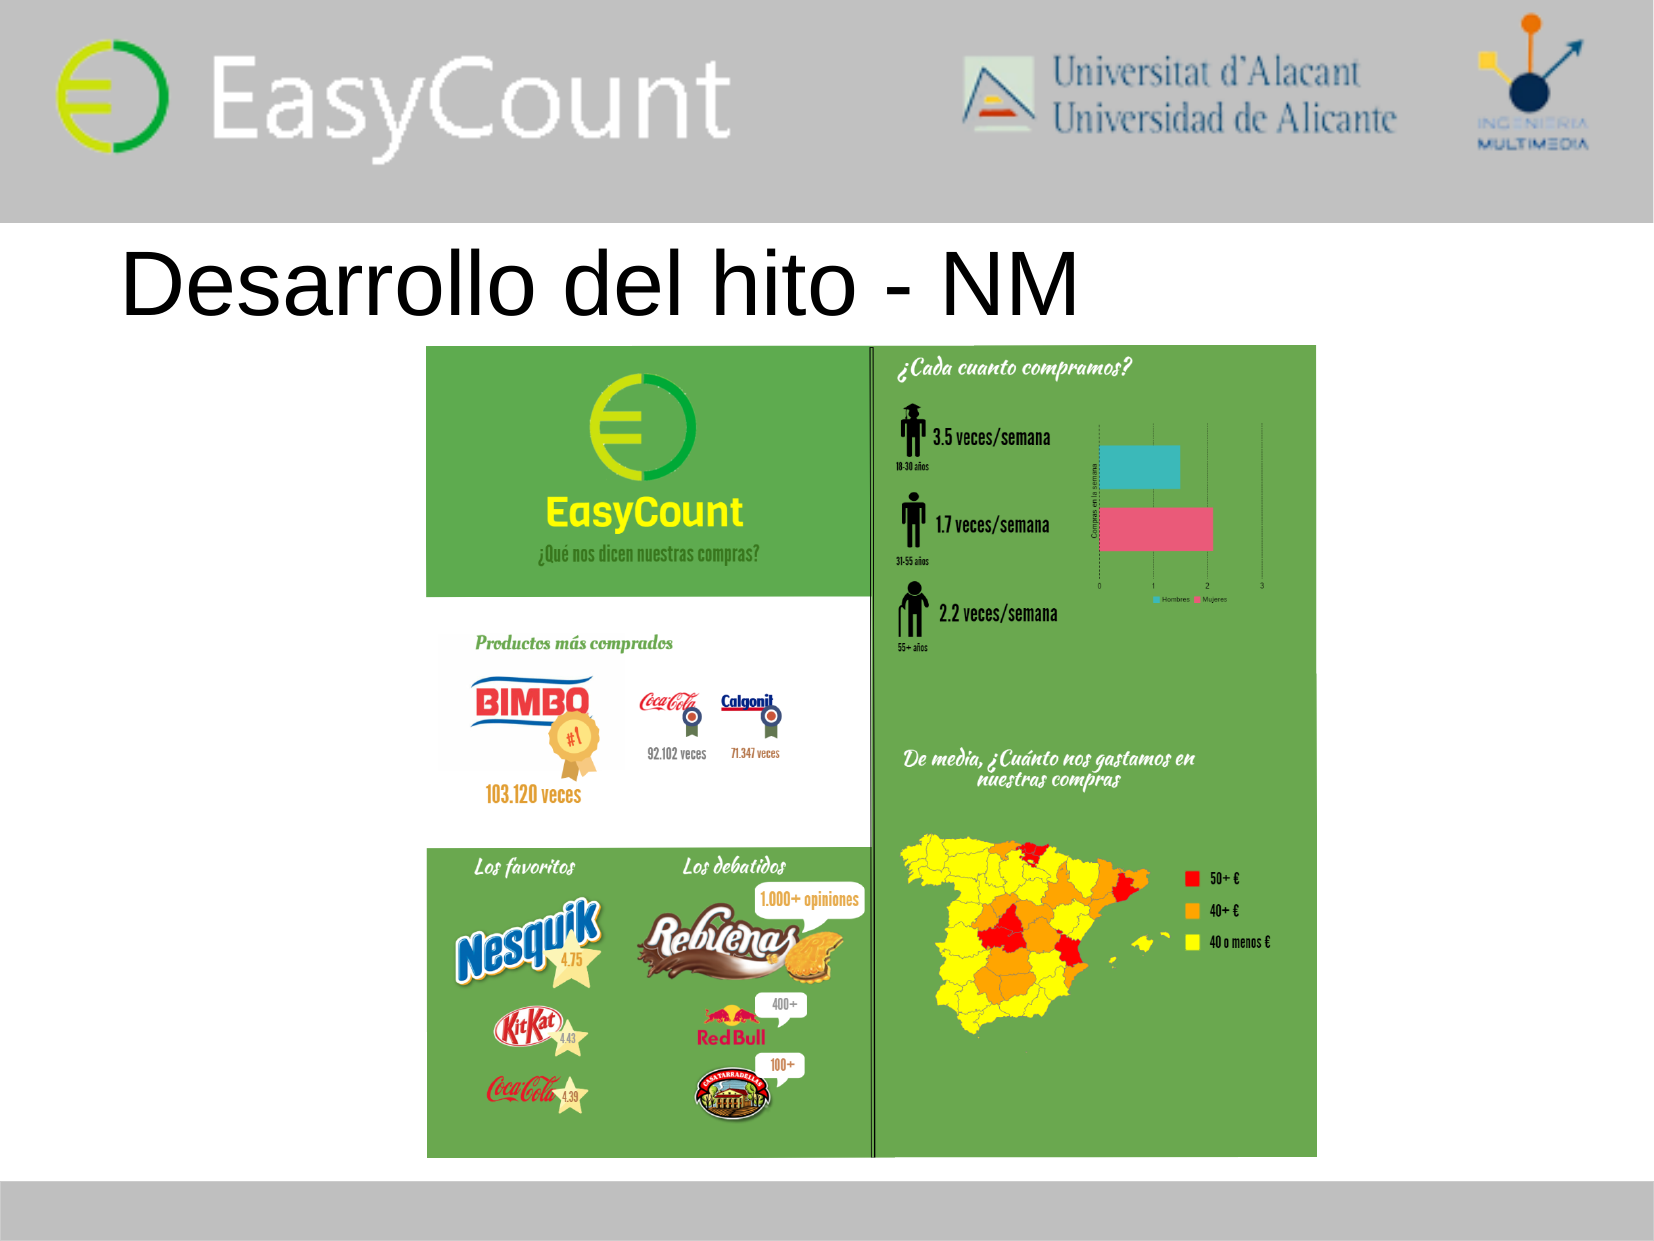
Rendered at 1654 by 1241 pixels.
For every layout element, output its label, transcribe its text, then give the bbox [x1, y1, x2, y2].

picture [0, 0, 1654, 223]
picture [425, 344, 1317, 1158]
text_box [0, 1181, 1654, 1241]
text_box Desarrollo del hito - NM [104, 225, 1099, 343]
